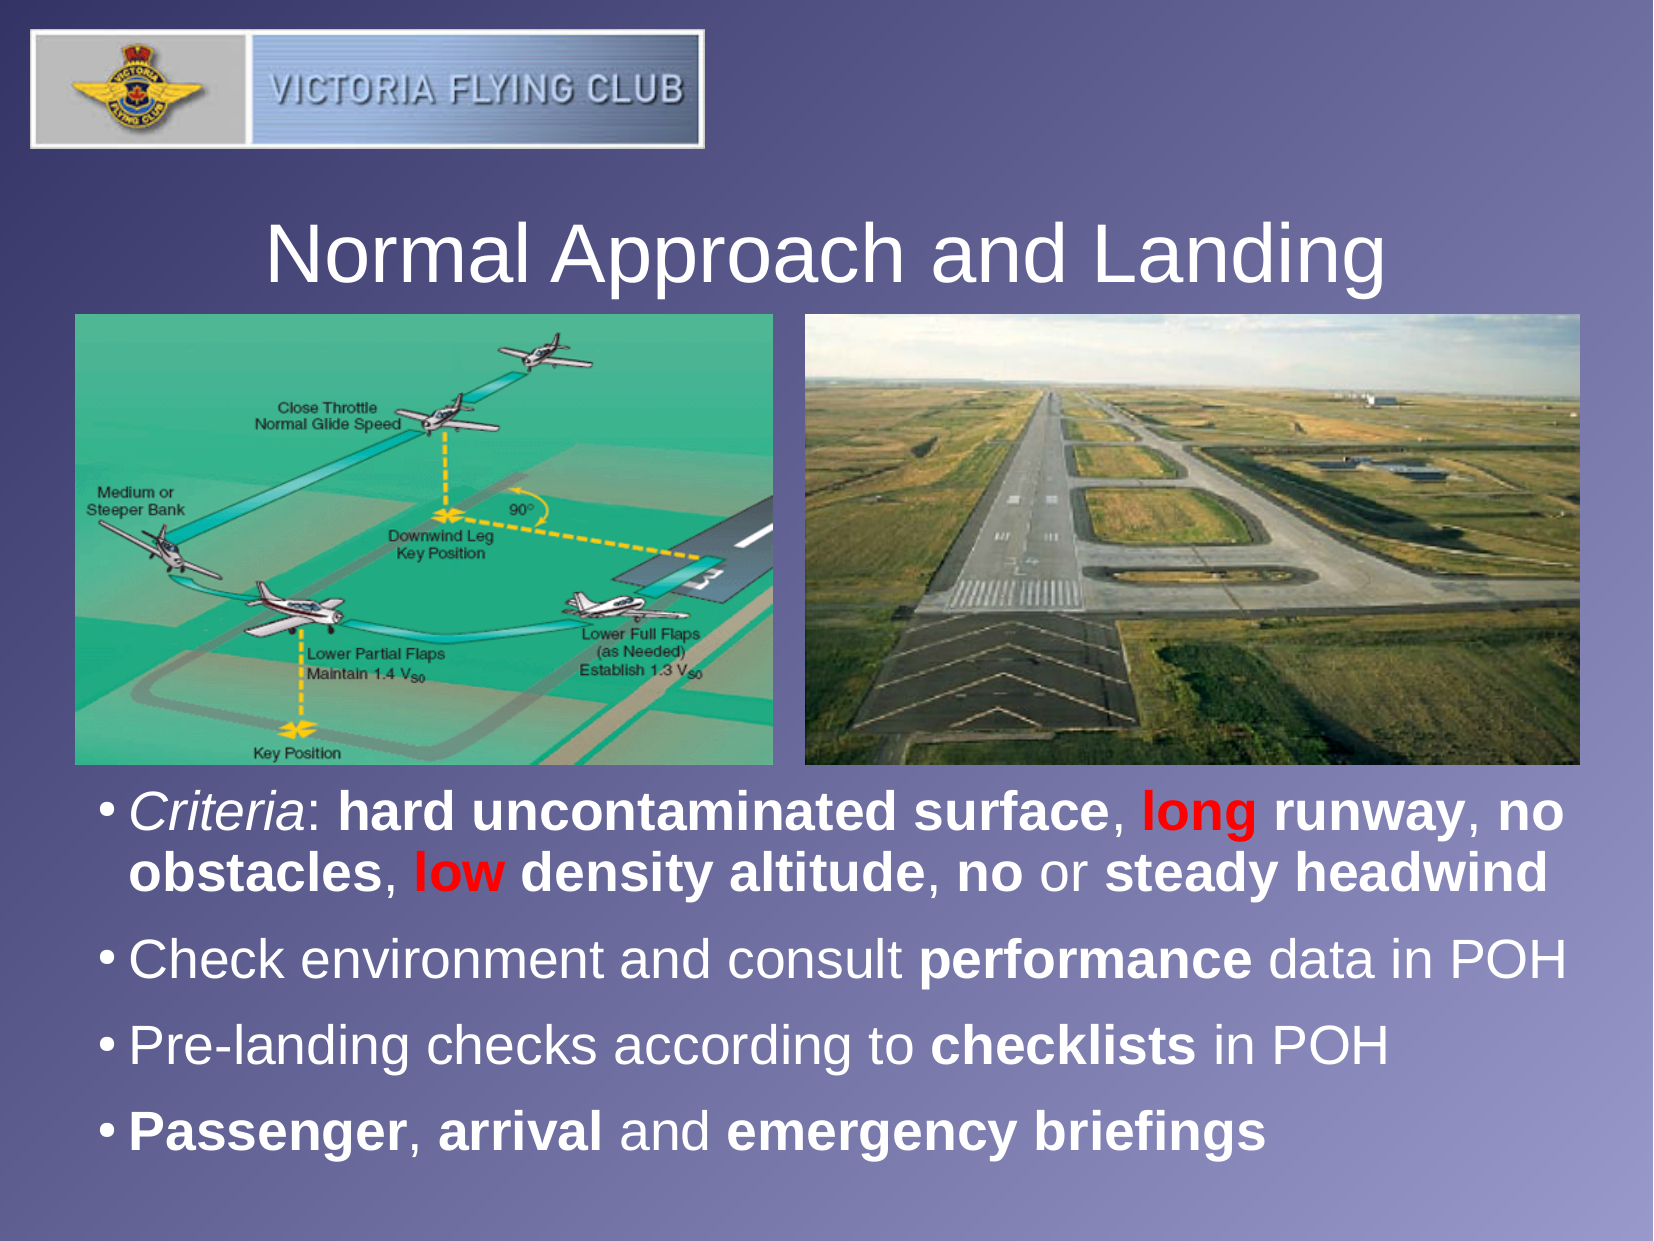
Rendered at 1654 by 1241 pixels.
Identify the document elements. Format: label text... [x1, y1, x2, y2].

title Normal Approach and Landing [82, 150, 1571, 358]
picture [805, 314, 1580, 766]
picture [75, 314, 773, 766]
list Criteria: hard uncontaminated surface, long runway, no obstacles, low density altitude, no or steady headwind Check environment and consult performance data in POH Pre-landing checks according to checklists in POH Passenger, arrival and emergency briefings [82, 780, 1571, 1201]
picture [30, 29, 705, 149]
